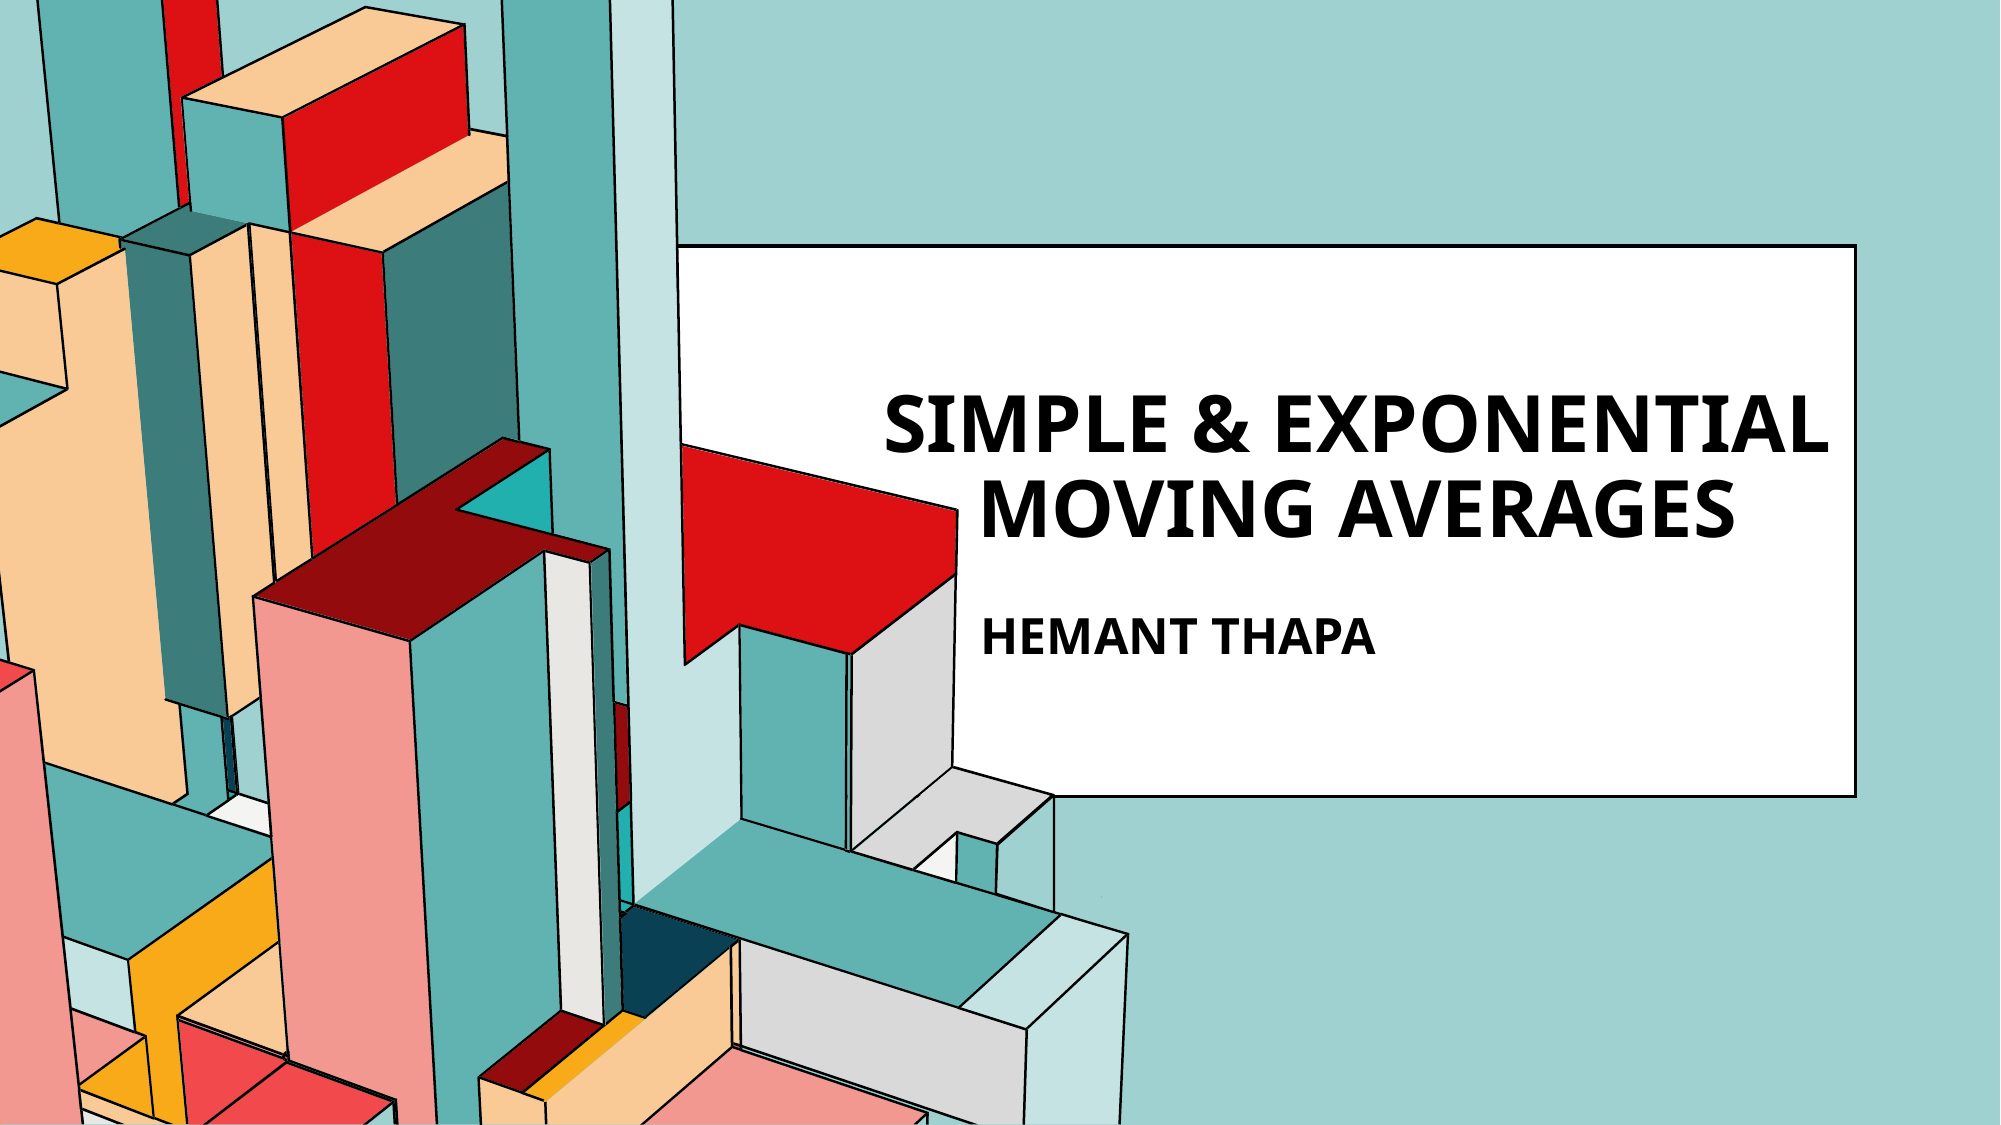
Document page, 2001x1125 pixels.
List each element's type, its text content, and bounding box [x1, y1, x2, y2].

title SIMPLE & EXPONENTIAL MOVING AVERAGES [859, 308, 1855, 563]
subtitle HEMANT THAPA [965, 597, 1685, 699]
